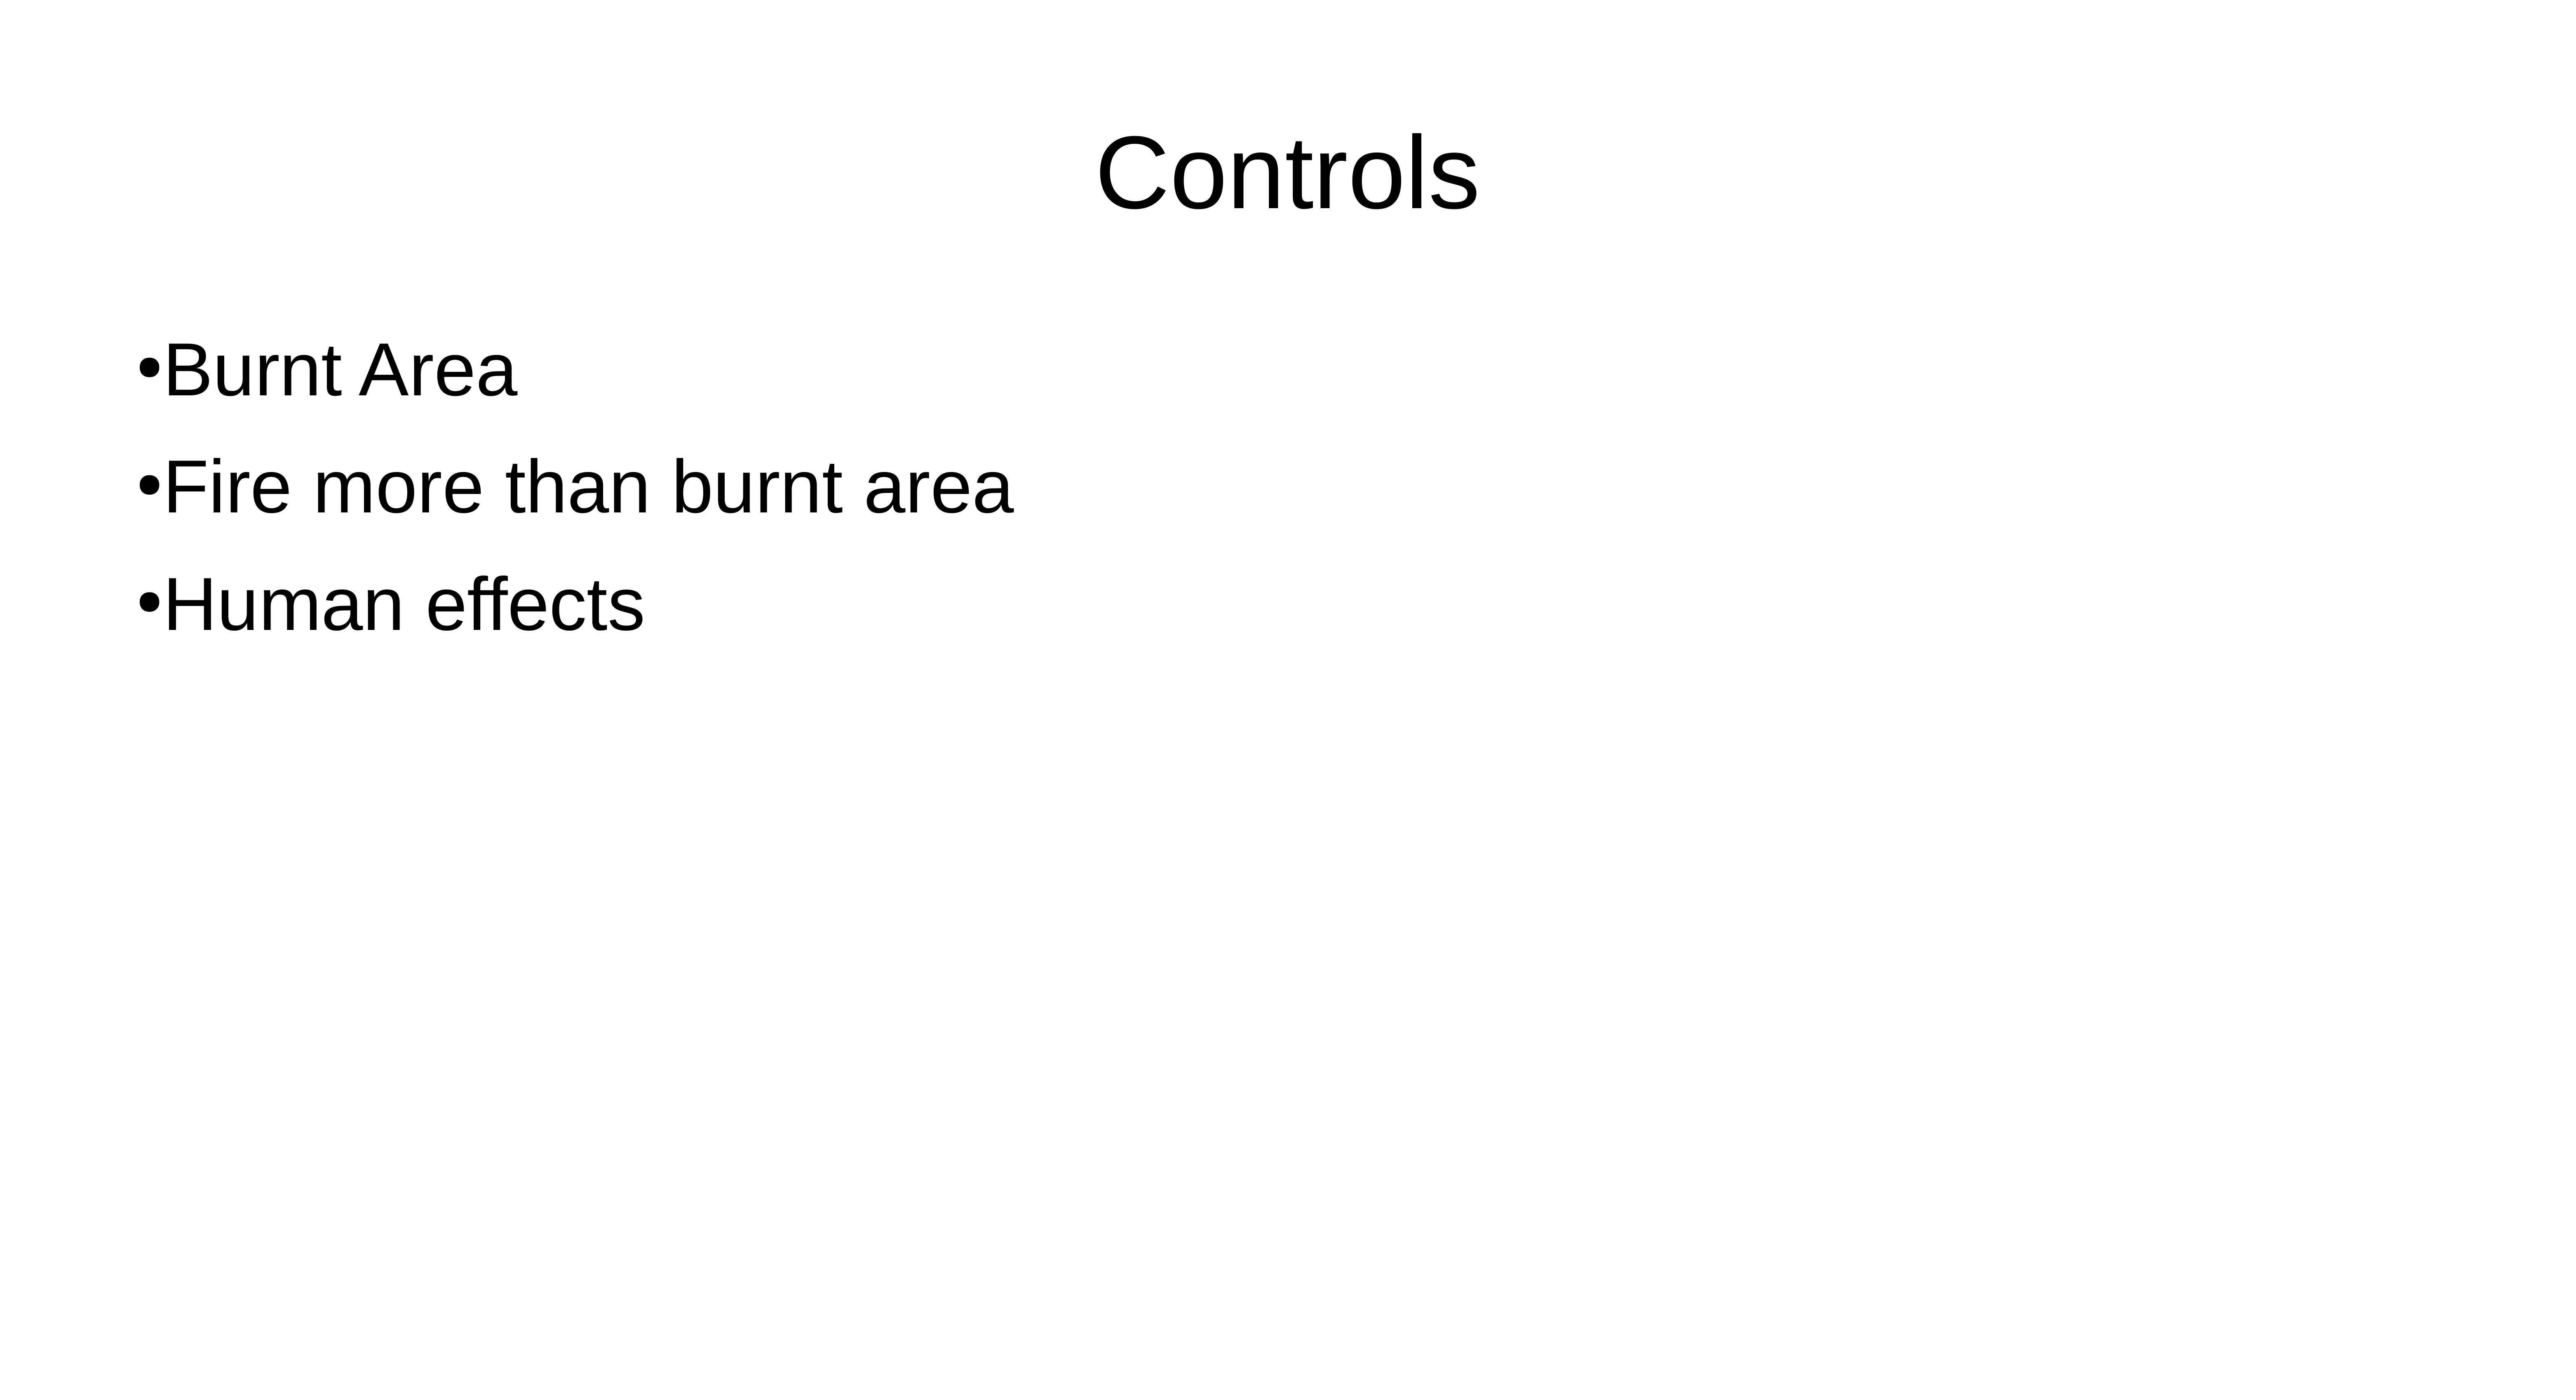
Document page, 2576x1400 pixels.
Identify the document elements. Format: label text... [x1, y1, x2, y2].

title Controls [129, 56, 2447, 290]
list Burnt Area Fire more than burnt area Human effects [129, 327, 2447, 1139]
